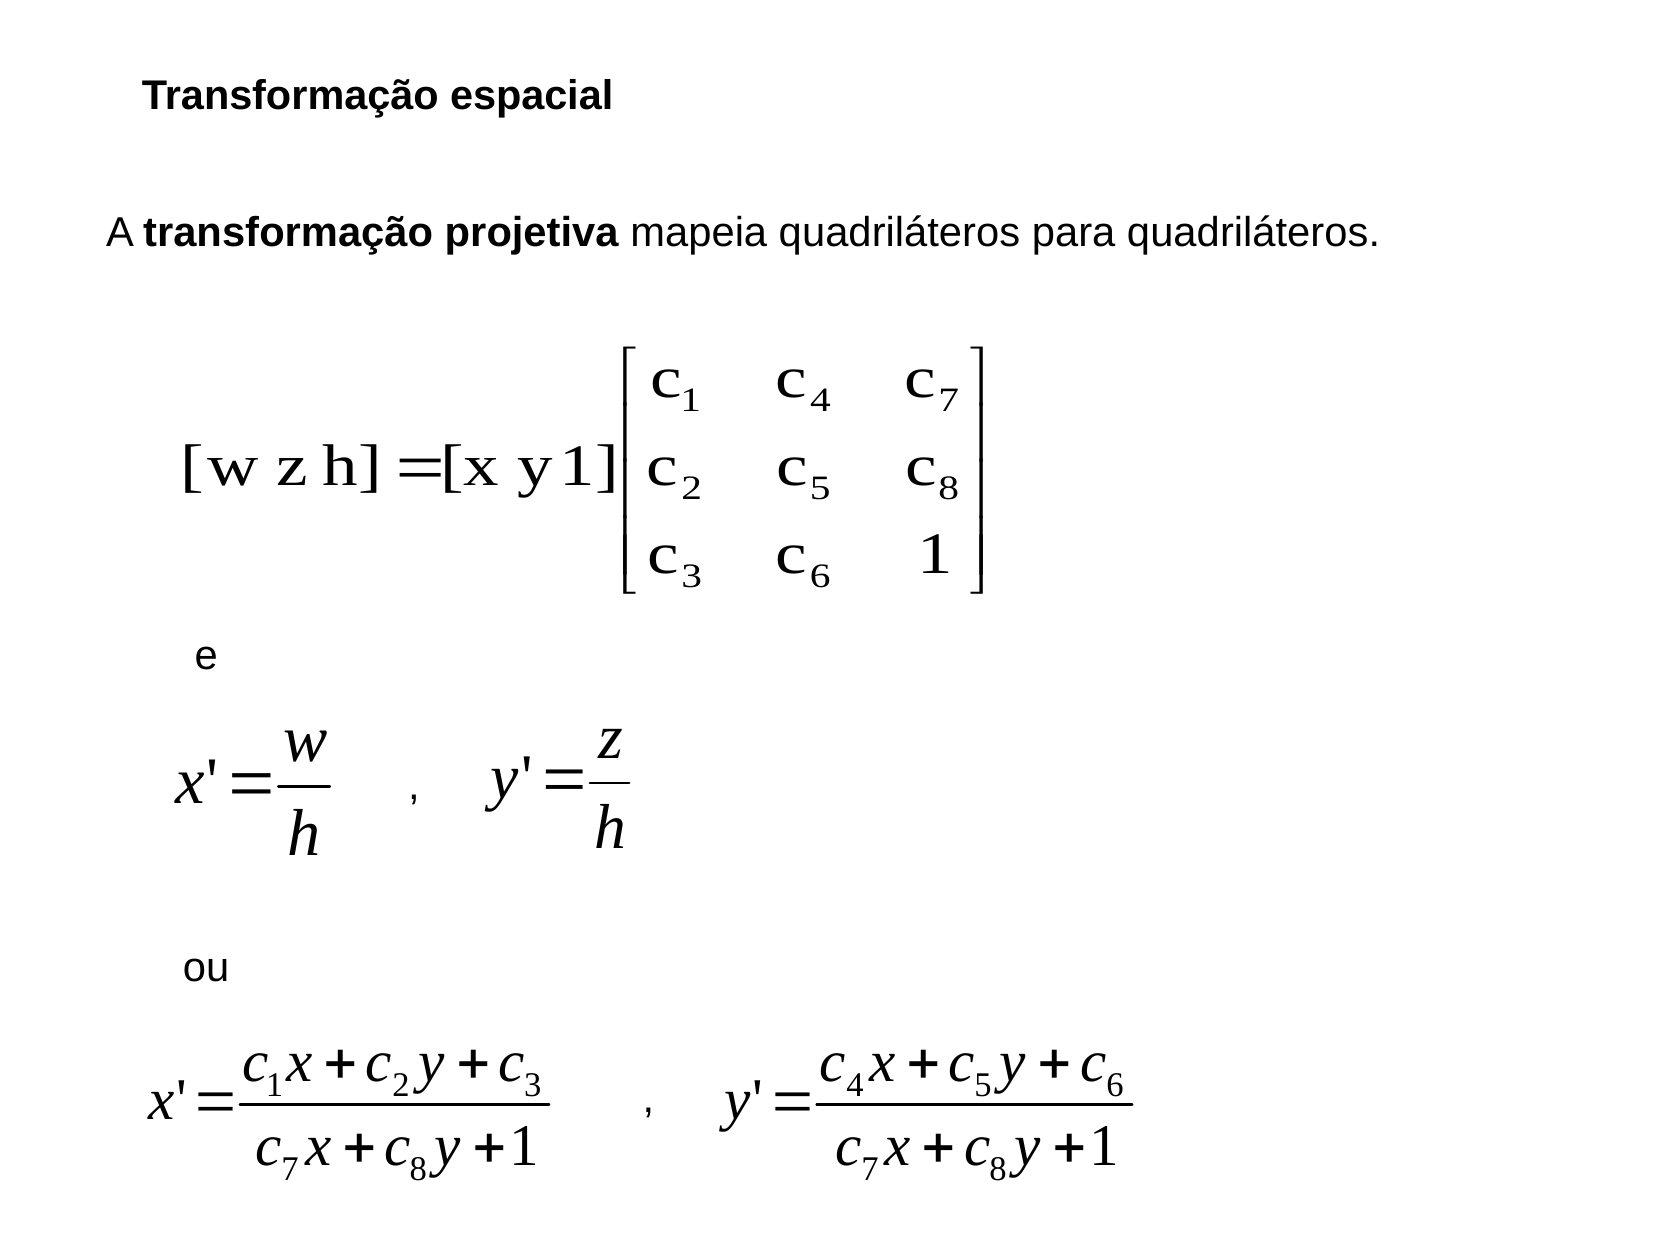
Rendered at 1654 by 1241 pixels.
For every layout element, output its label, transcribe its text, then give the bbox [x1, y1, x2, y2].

text_box ou [153, 932, 245, 998]
chart [475, 698, 645, 863]
chart [162, 698, 346, 870]
chart [136, 1025, 561, 1194]
chart [175, 333, 1010, 647]
text_box Transformação espacial [112, 60, 629, 126]
text_box , [378, 750, 435, 816]
text_box e [164, 620, 233, 686]
text_box A transformação projetiva mapeia quadriláteros para quadriláteros. [76, 196, 1396, 263]
text_box , [612, 1062, 669, 1129]
chart [709, 1025, 1144, 1194]
